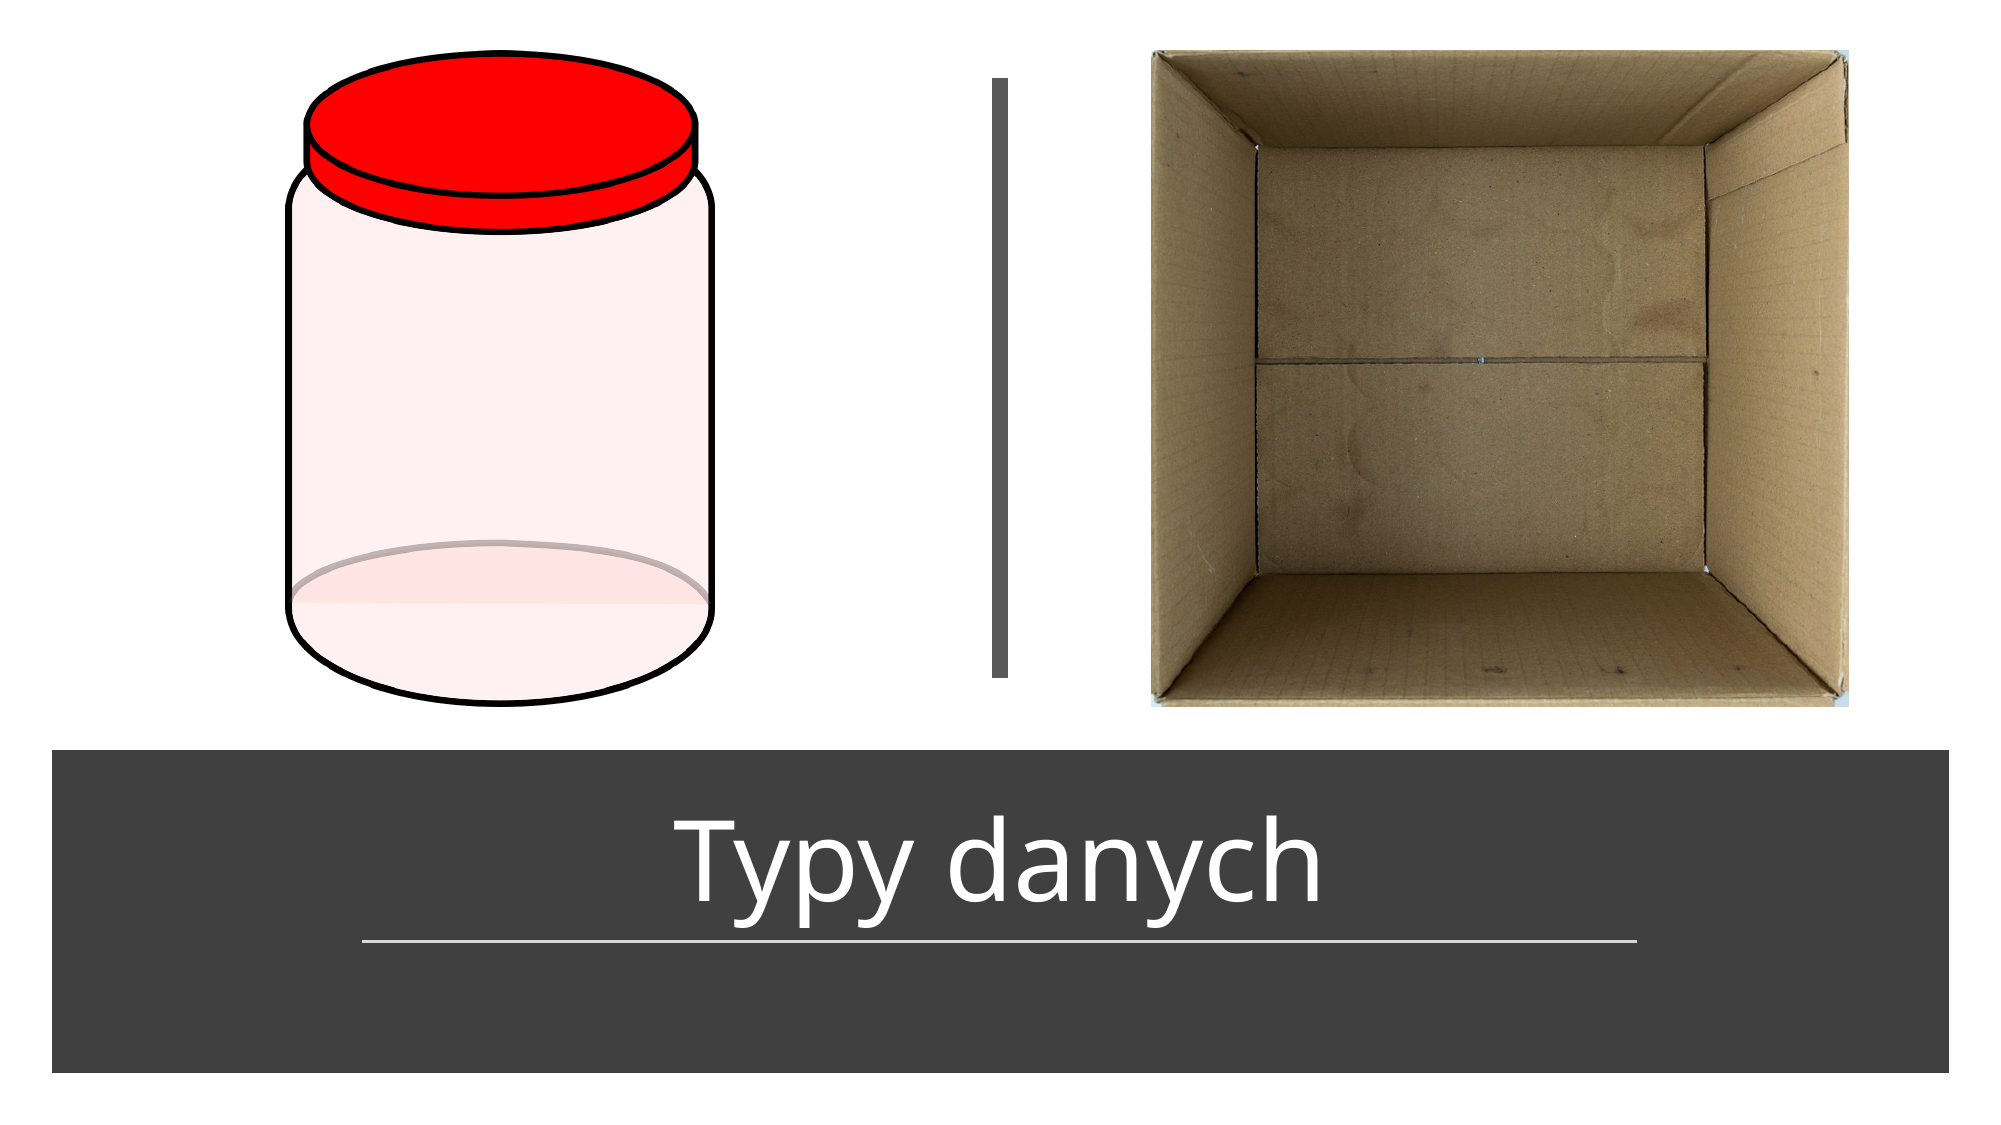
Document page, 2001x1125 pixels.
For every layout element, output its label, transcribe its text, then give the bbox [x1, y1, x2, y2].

picture [1151, 50, 1849, 707]
title Typy danych [86, 780, 1914, 933]
text_box [62, 760, 1938, 1063]
picture [285, 50, 715, 707]
